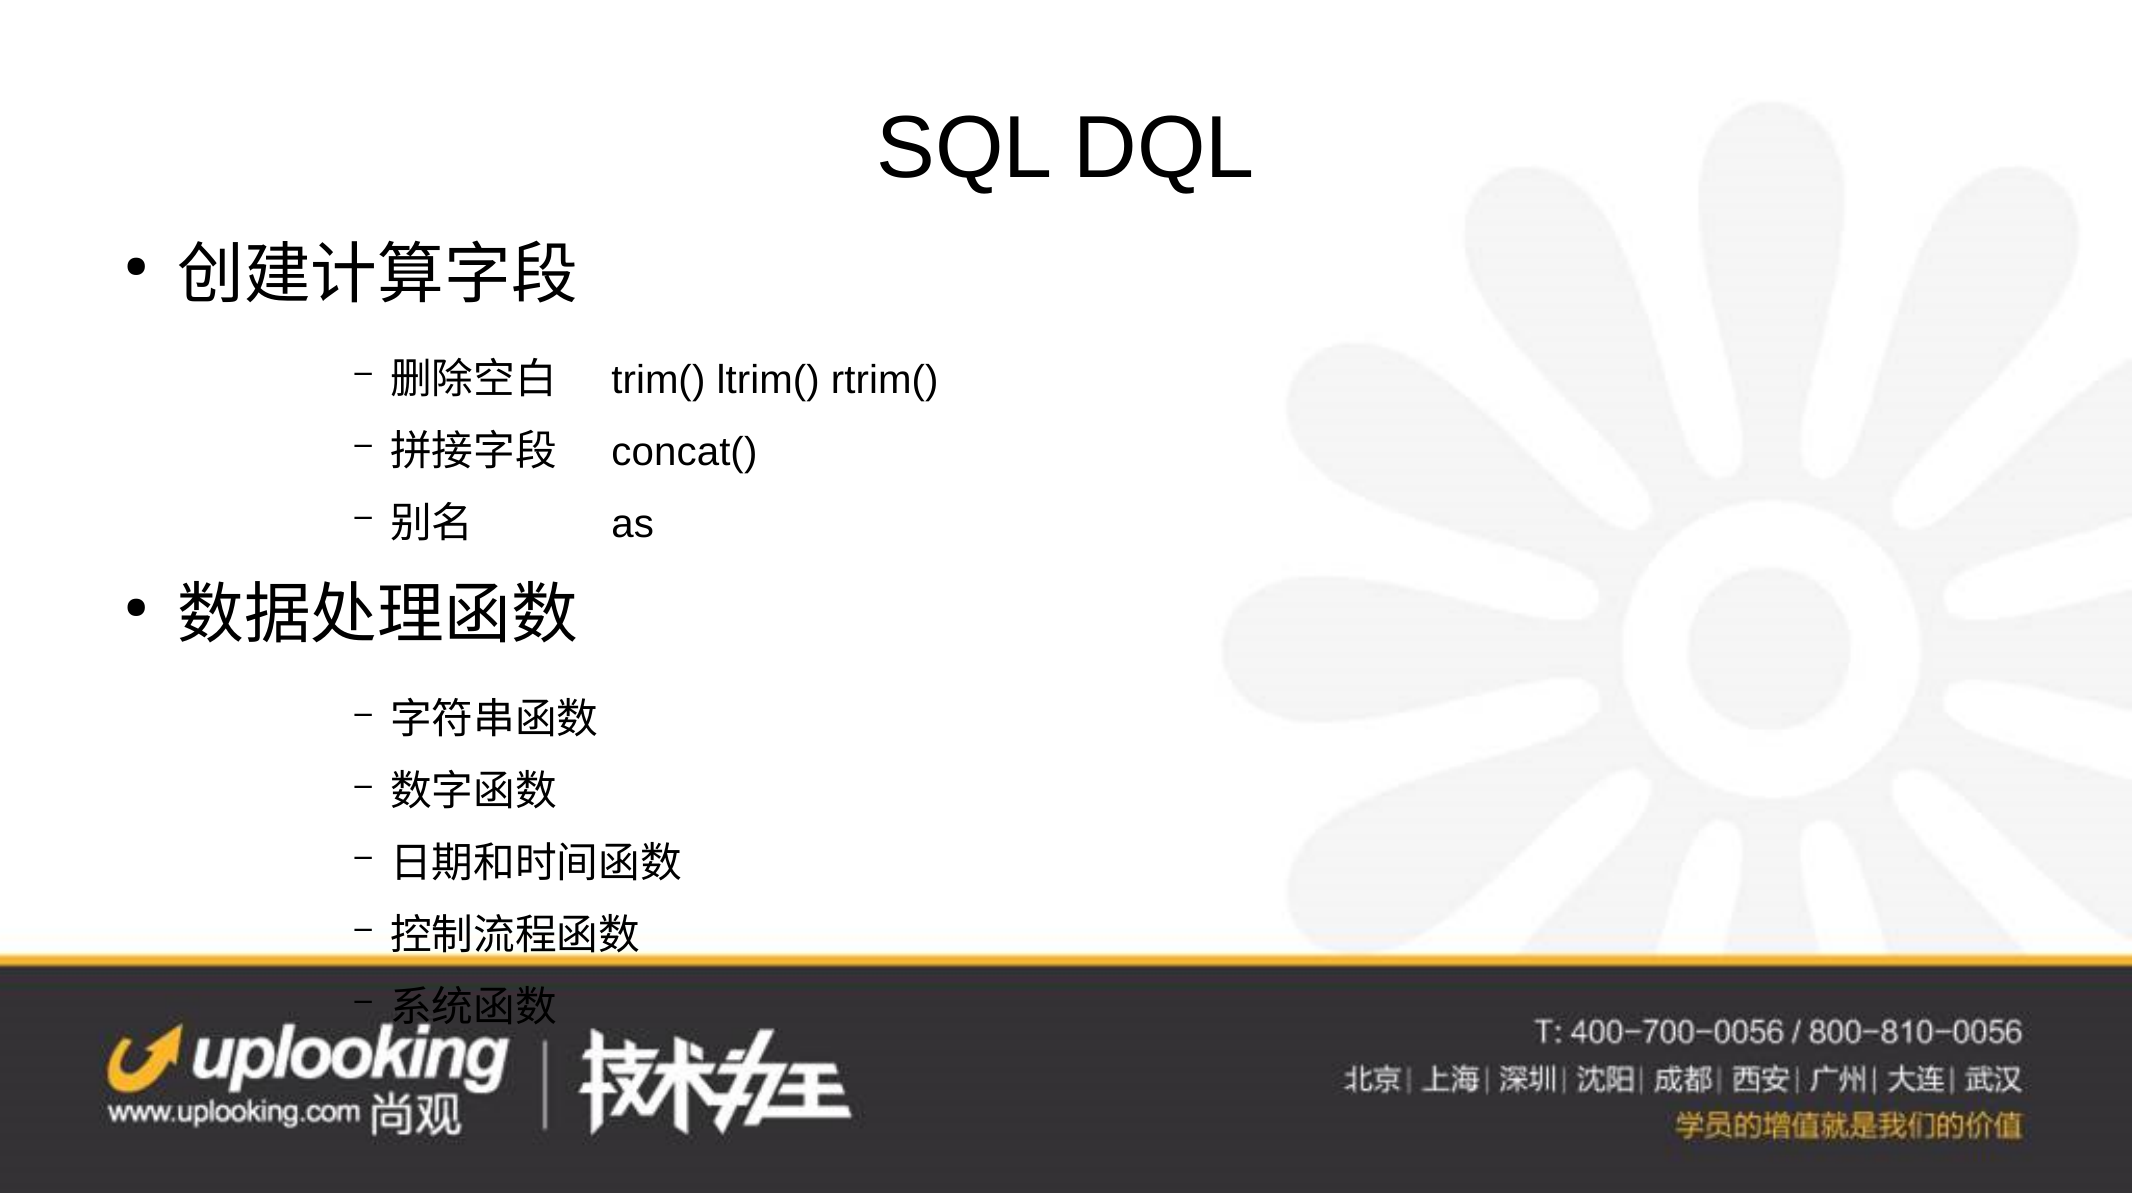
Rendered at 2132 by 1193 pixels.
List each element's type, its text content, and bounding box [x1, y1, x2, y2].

list 创建计算字段 删除空白 trim() ltrim() rtrim() 拼接字段 concat() 别名 as 数据处理函数 字符串函数 数字函数 日期和时间函数 控制流程函数 系统函数 [106, 220, 2026, 1008]
picture [0, 0, 2132, 1193]
title SQL DQL [106, 47, 2026, 220]
